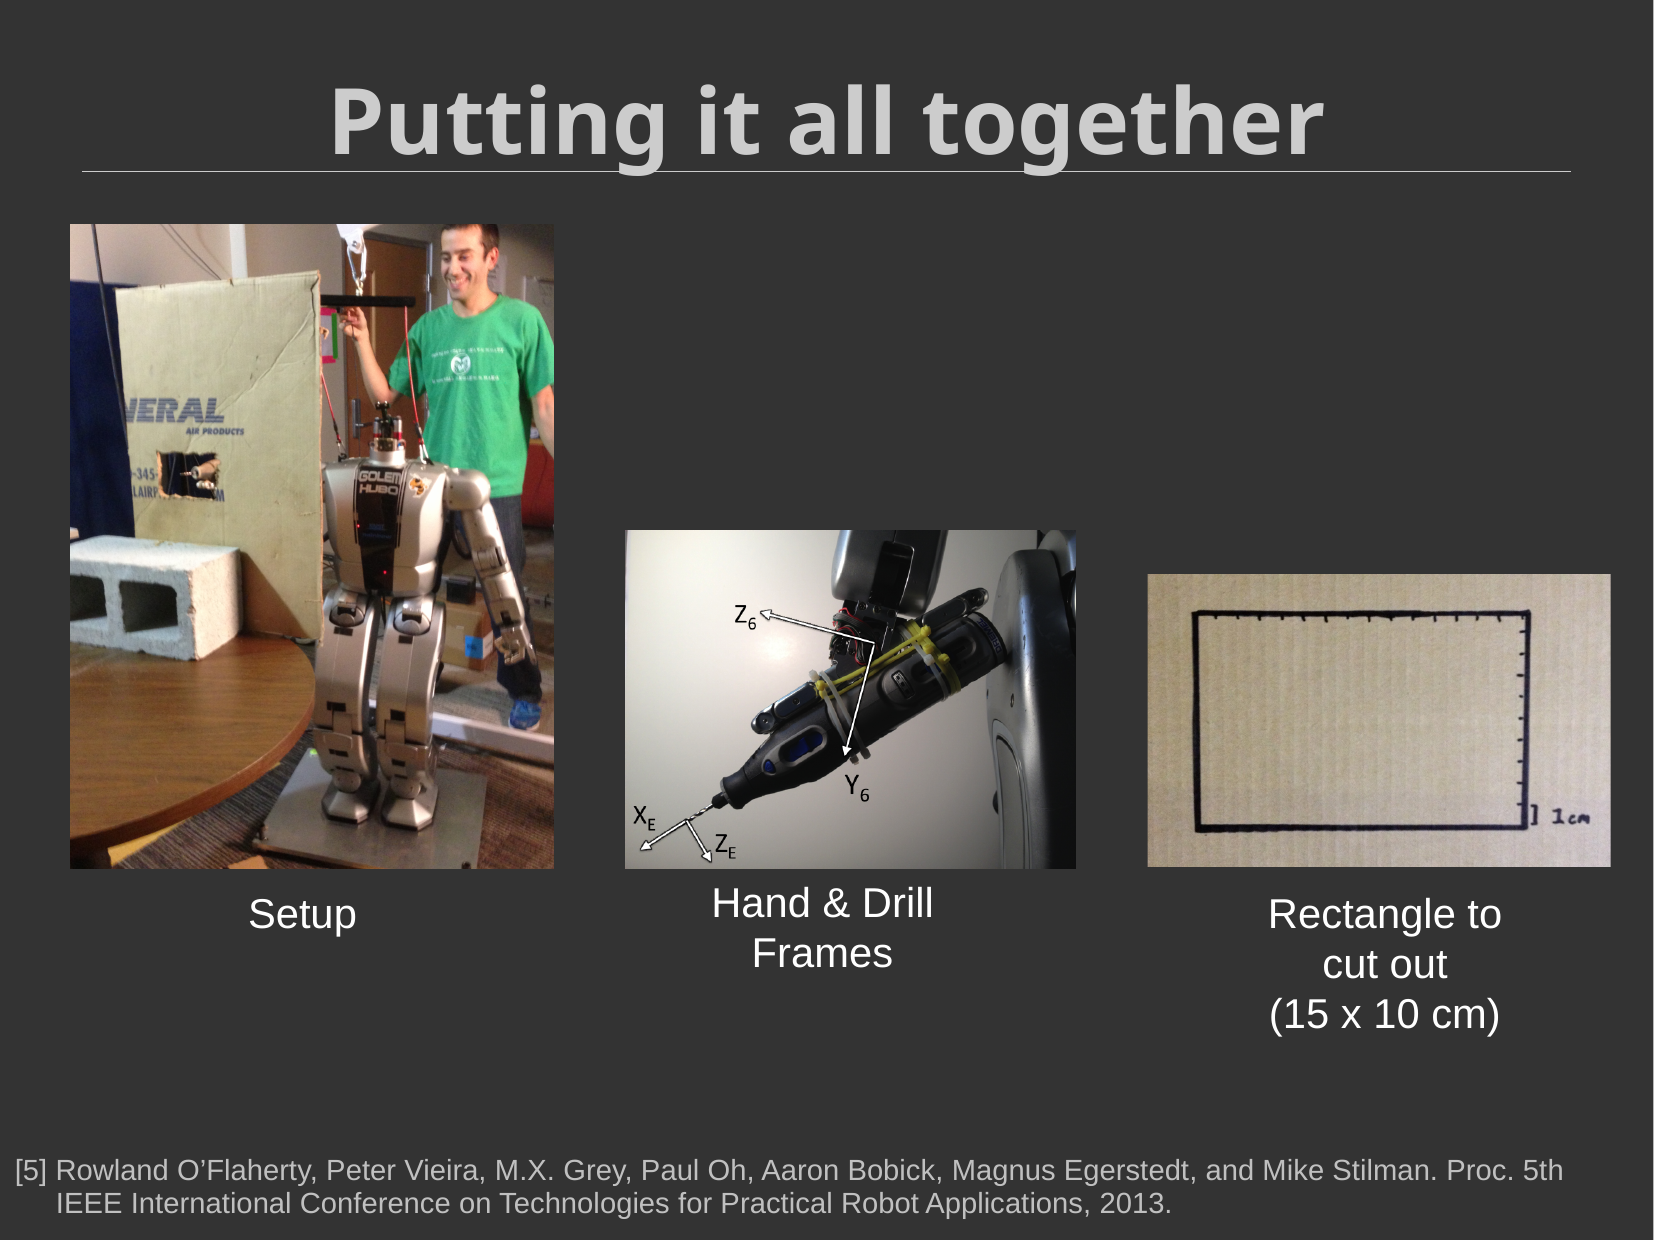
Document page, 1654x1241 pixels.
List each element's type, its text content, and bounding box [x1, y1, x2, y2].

picture [70, 224, 554, 869]
picture [625, 530, 1076, 869]
picture [1147, 554, 1611, 867]
title Putting it all together [82, 49, 1571, 189]
text_box [5] Rowland O’Flaherty, Peter Vieira, M.X. Grey, Paul Oh, Aaron Bobick, Magnus Egerstedt, and Mike Stilman. Proc. 5th IEEE International Conference on Technologies for Practical Robot Applications, 2013. [0, 1146, 1650, 1227]
text_box Hand & Drill Frames [685, 868, 961, 983]
text_box Rectangle to cut out (15 x 10 cm) [1247, 879, 1523, 1045]
text_box Setup [233, 879, 396, 945]
